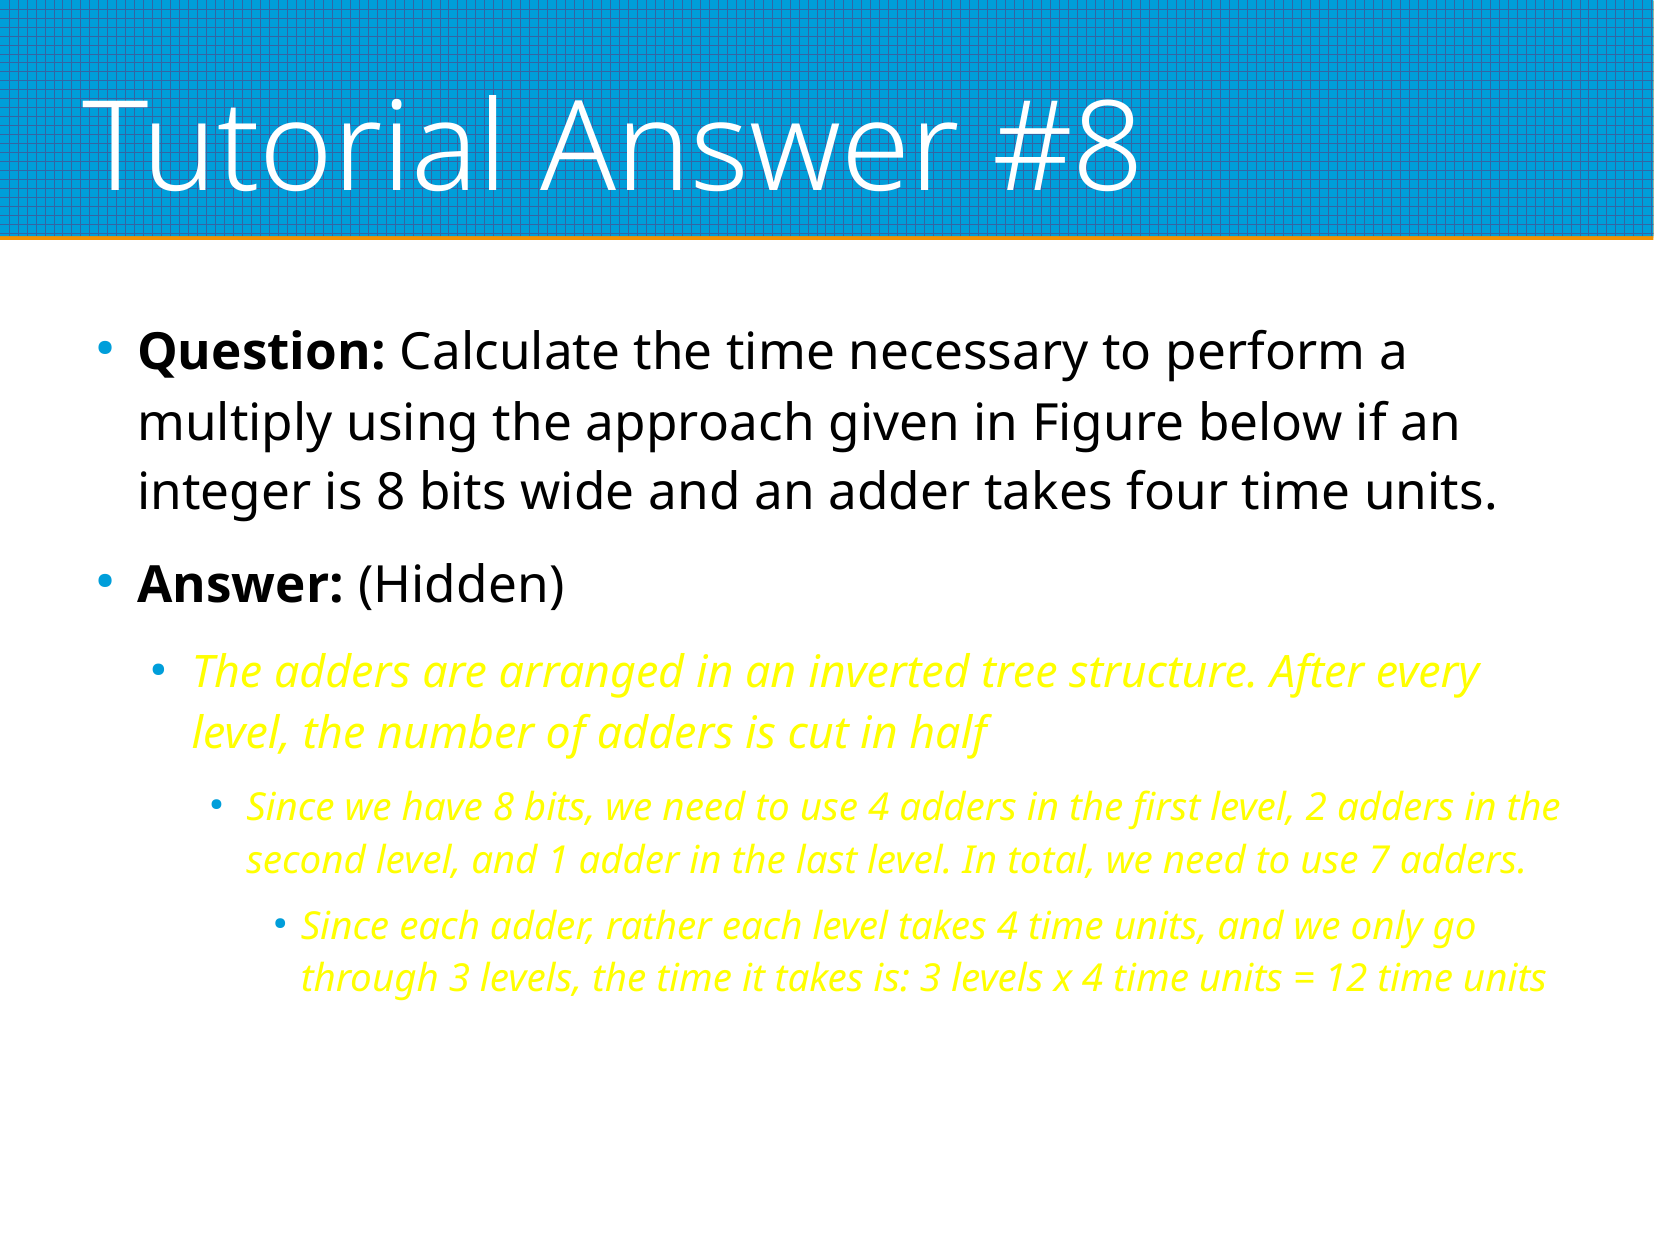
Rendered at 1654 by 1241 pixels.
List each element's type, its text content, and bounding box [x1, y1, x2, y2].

title Tutorial Answer #8 [82, 19, 1571, 227]
list Question: Calculate the time necessary to perform a multiply using the approach given in Figure below if an integer is 8 bits wide and an adder takes four time units. Answer: (Hidden) The adders are arranged in an inverted tree structure. After every level, the number of adders is cut in half Since we have 8 bits, we need to use 4 adders in the first level, 2 adders in the second level, and 1 adder in the last level. In total, we need to use 7 adders. Since each adder, rather each level takes 4 time units, and we only go through 3 levels, the time it takes is: 3 levels x 4 time units = 12 time units [82, 314, 1563, 1081]
